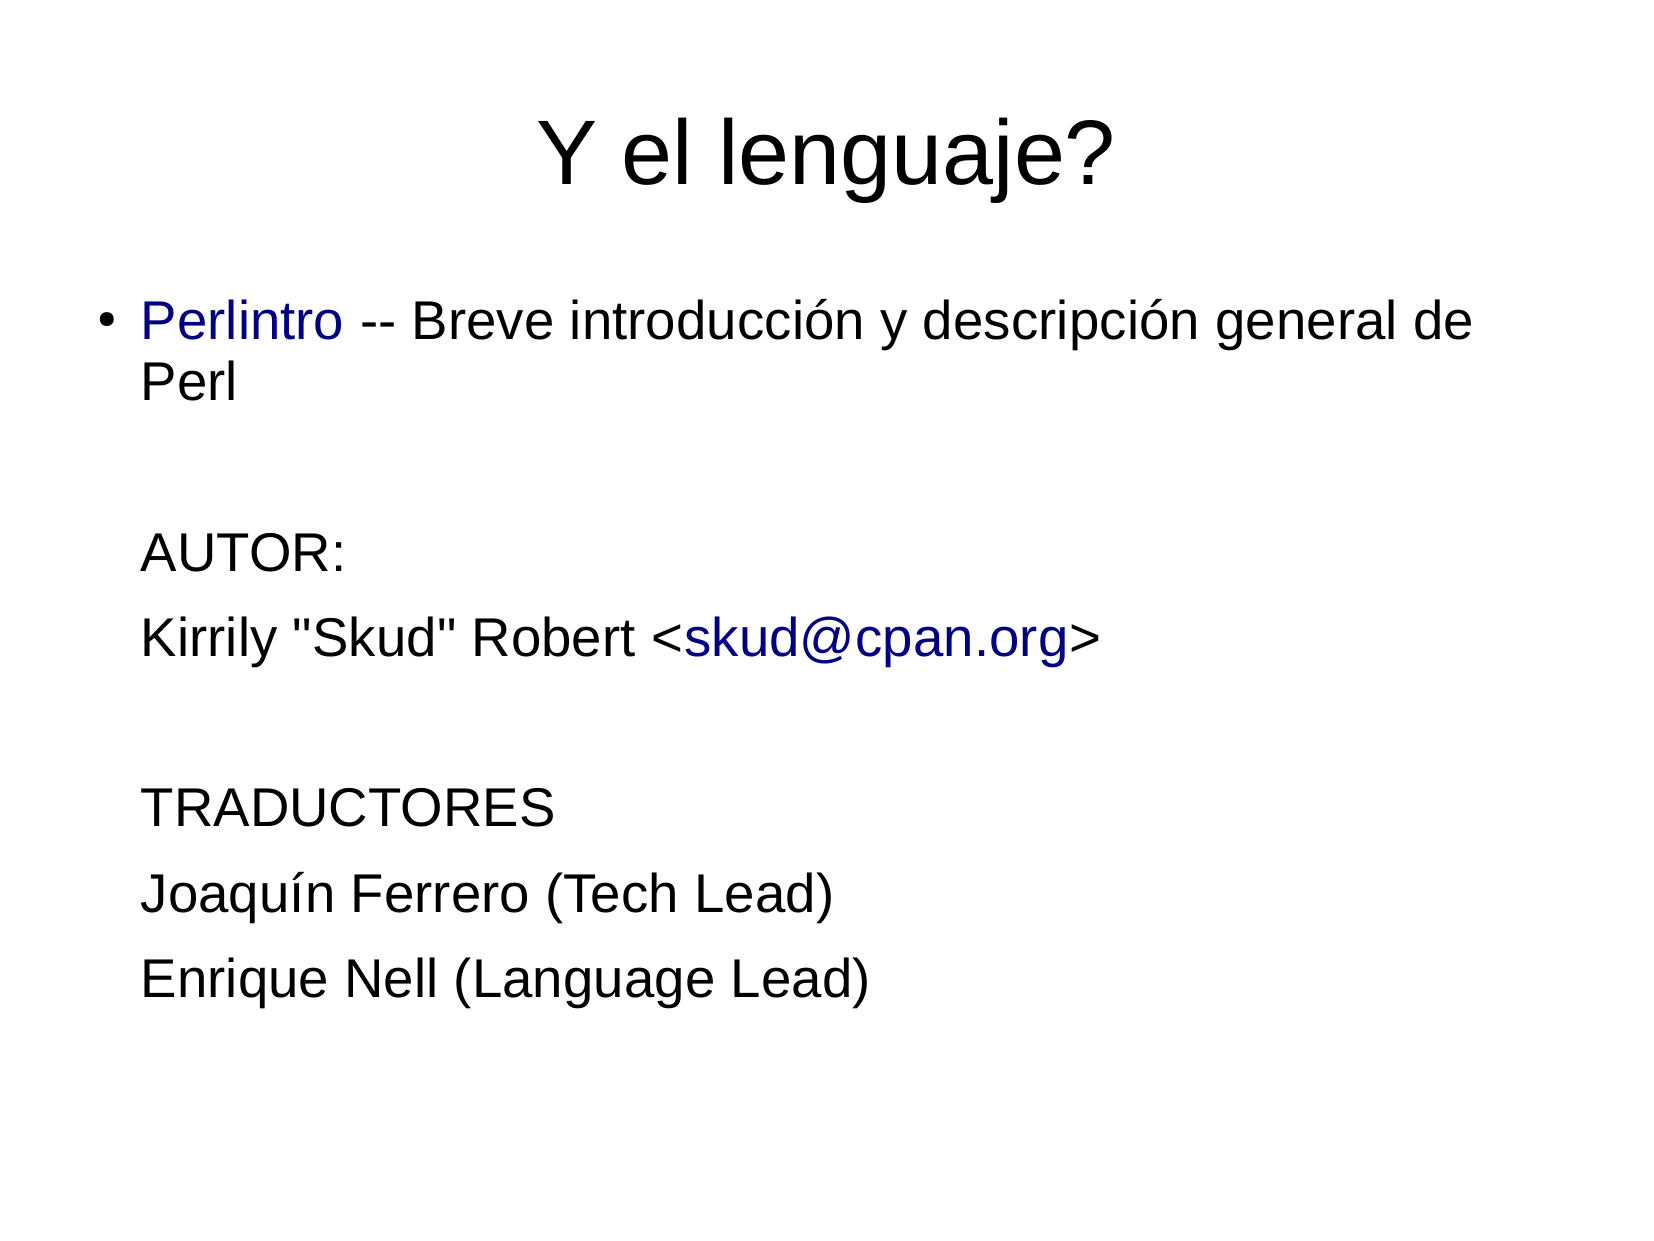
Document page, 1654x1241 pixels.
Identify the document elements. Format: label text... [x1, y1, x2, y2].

title Y el lenguaje? [82, 49, 1571, 257]
list Perlintro -- Breve introducción y descripción general de Perl AUTOR: Kirrily "Skud" Robert <skud@cpan.org> TRADUCTORES Joaquín Ferrero (Tech Lead) Enrique Nell (Language Lead) [82, 290, 1571, 1010]
